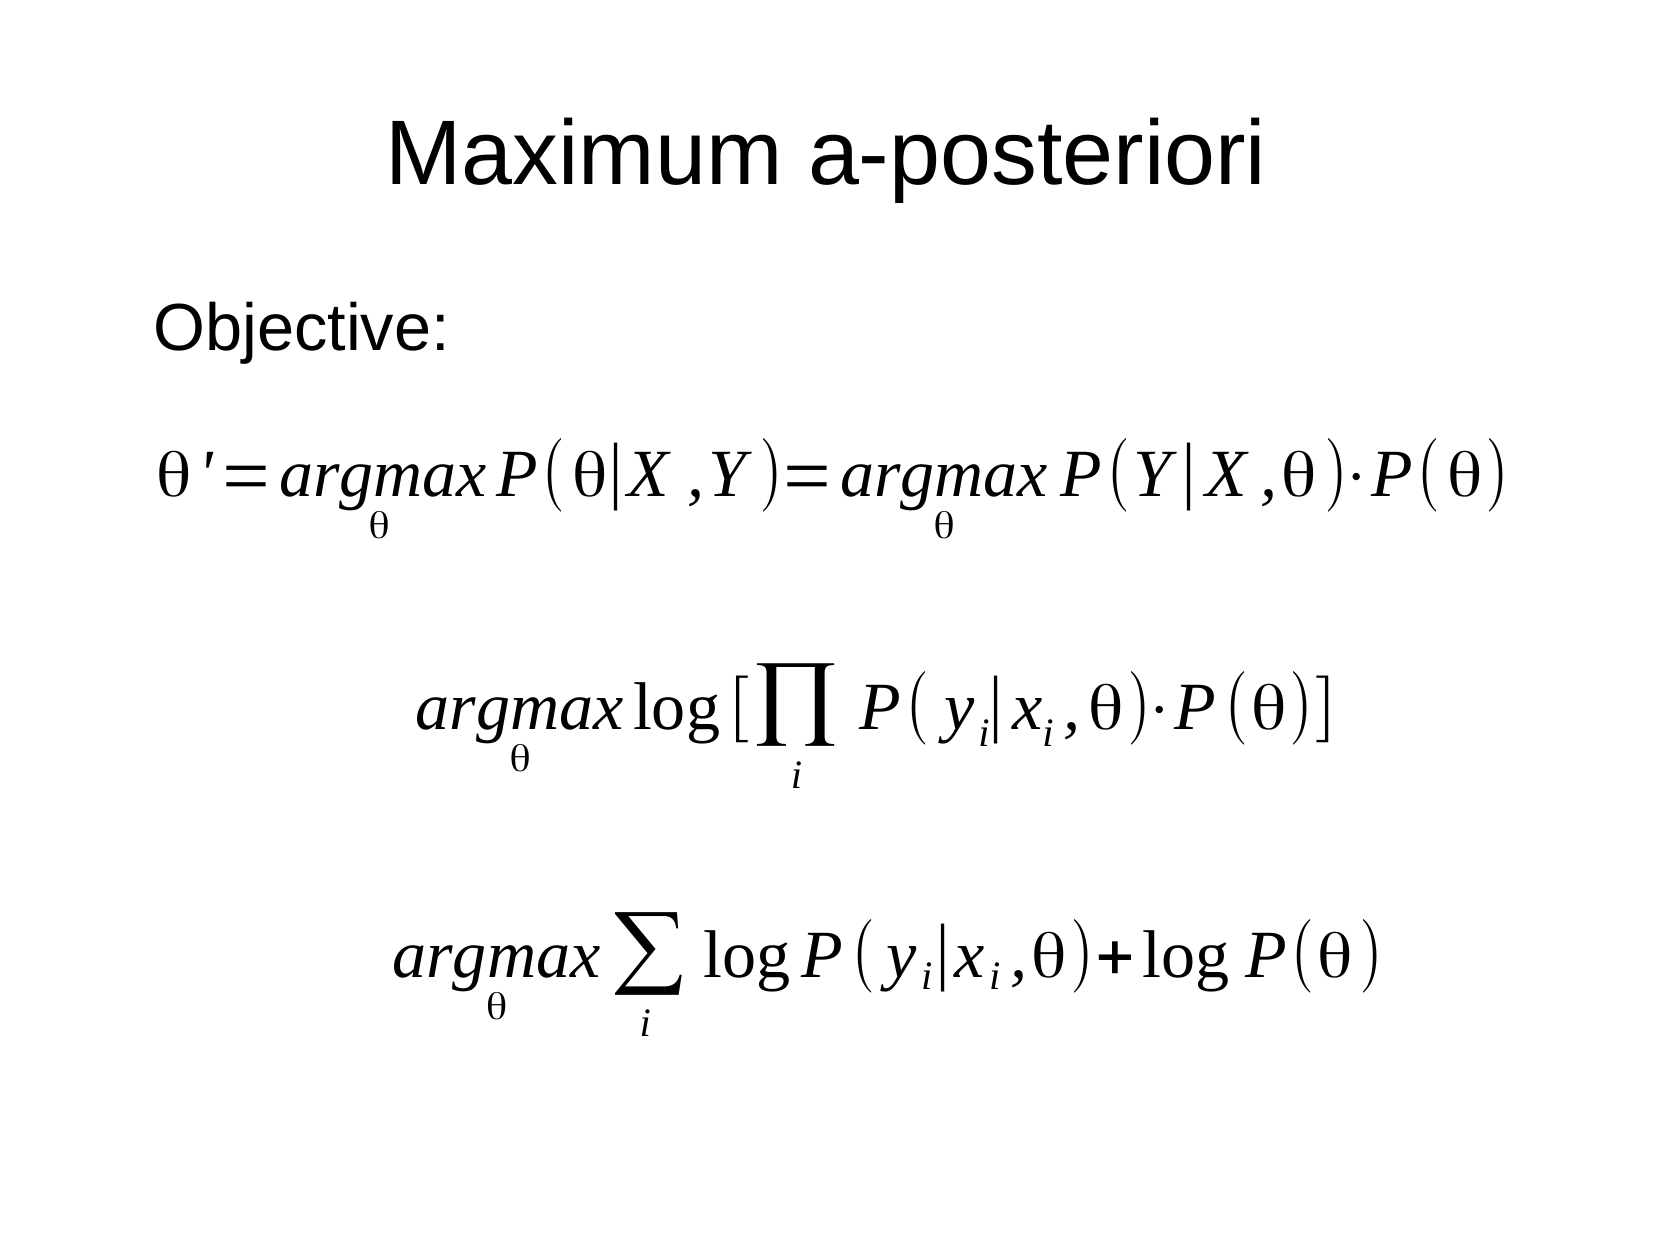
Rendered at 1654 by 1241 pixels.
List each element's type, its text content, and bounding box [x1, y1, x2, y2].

chart [138, 433, 1524, 542]
chart [398, 657, 1352, 796]
title Maximum a-posteriori [82, 49, 1571, 257]
chart [375, 905, 1398, 1044]
list Objective: [82, 290, 1571, 1010]
